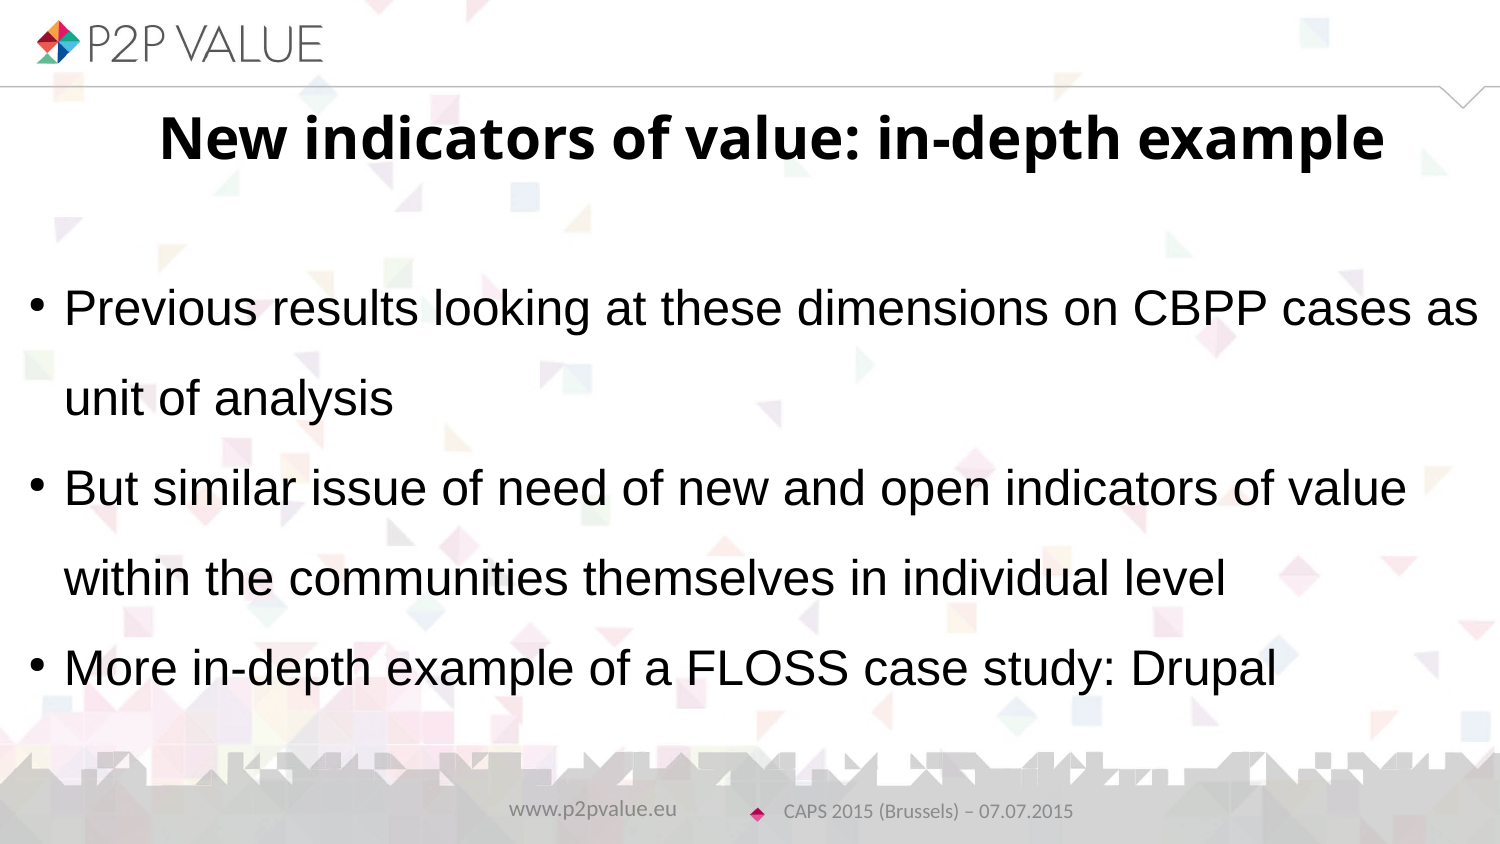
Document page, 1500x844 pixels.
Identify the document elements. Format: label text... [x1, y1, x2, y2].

text_box CAPS 2015 (Brussels) – 07.07.2015 [770, 787, 1463, 833]
title New indicators of value: in-depth example [45, 92, 1500, 181]
text_box www.p2pvalue.eu [502, 786, 721, 827]
subtitle Previous results looking at these dimensions on CBPP cases as unit of analysis But similar issue of need of new and open indicators of value within the communities themselves in individual level More in-depth example of a FLOSS case study: Drupal [15, 239, 1496, 795]
picture [0, 0, 1500, 844]
